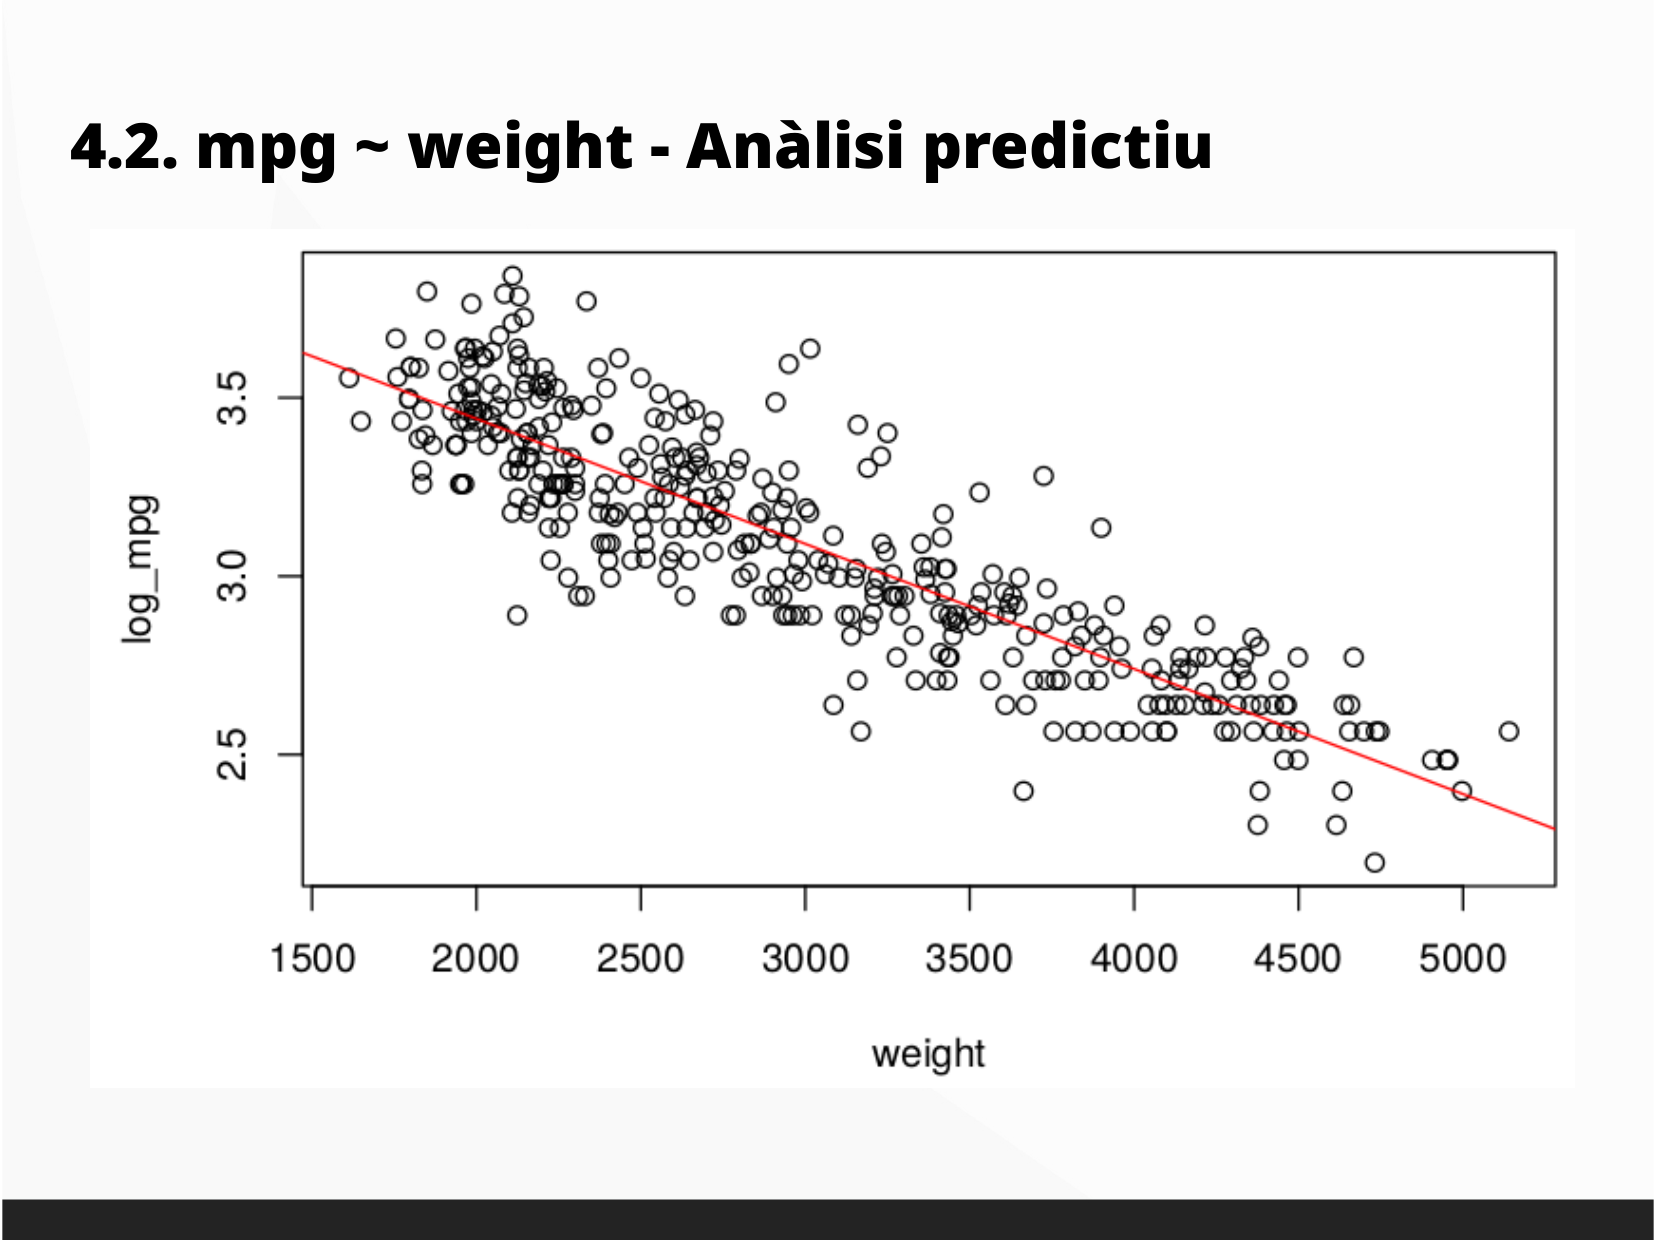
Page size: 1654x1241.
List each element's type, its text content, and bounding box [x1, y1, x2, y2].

picture [2, 0, 1654, 1241]
title 4.2. mpg ~ weight - Anàlisi predictiu [70, 100, 1559, 188]
